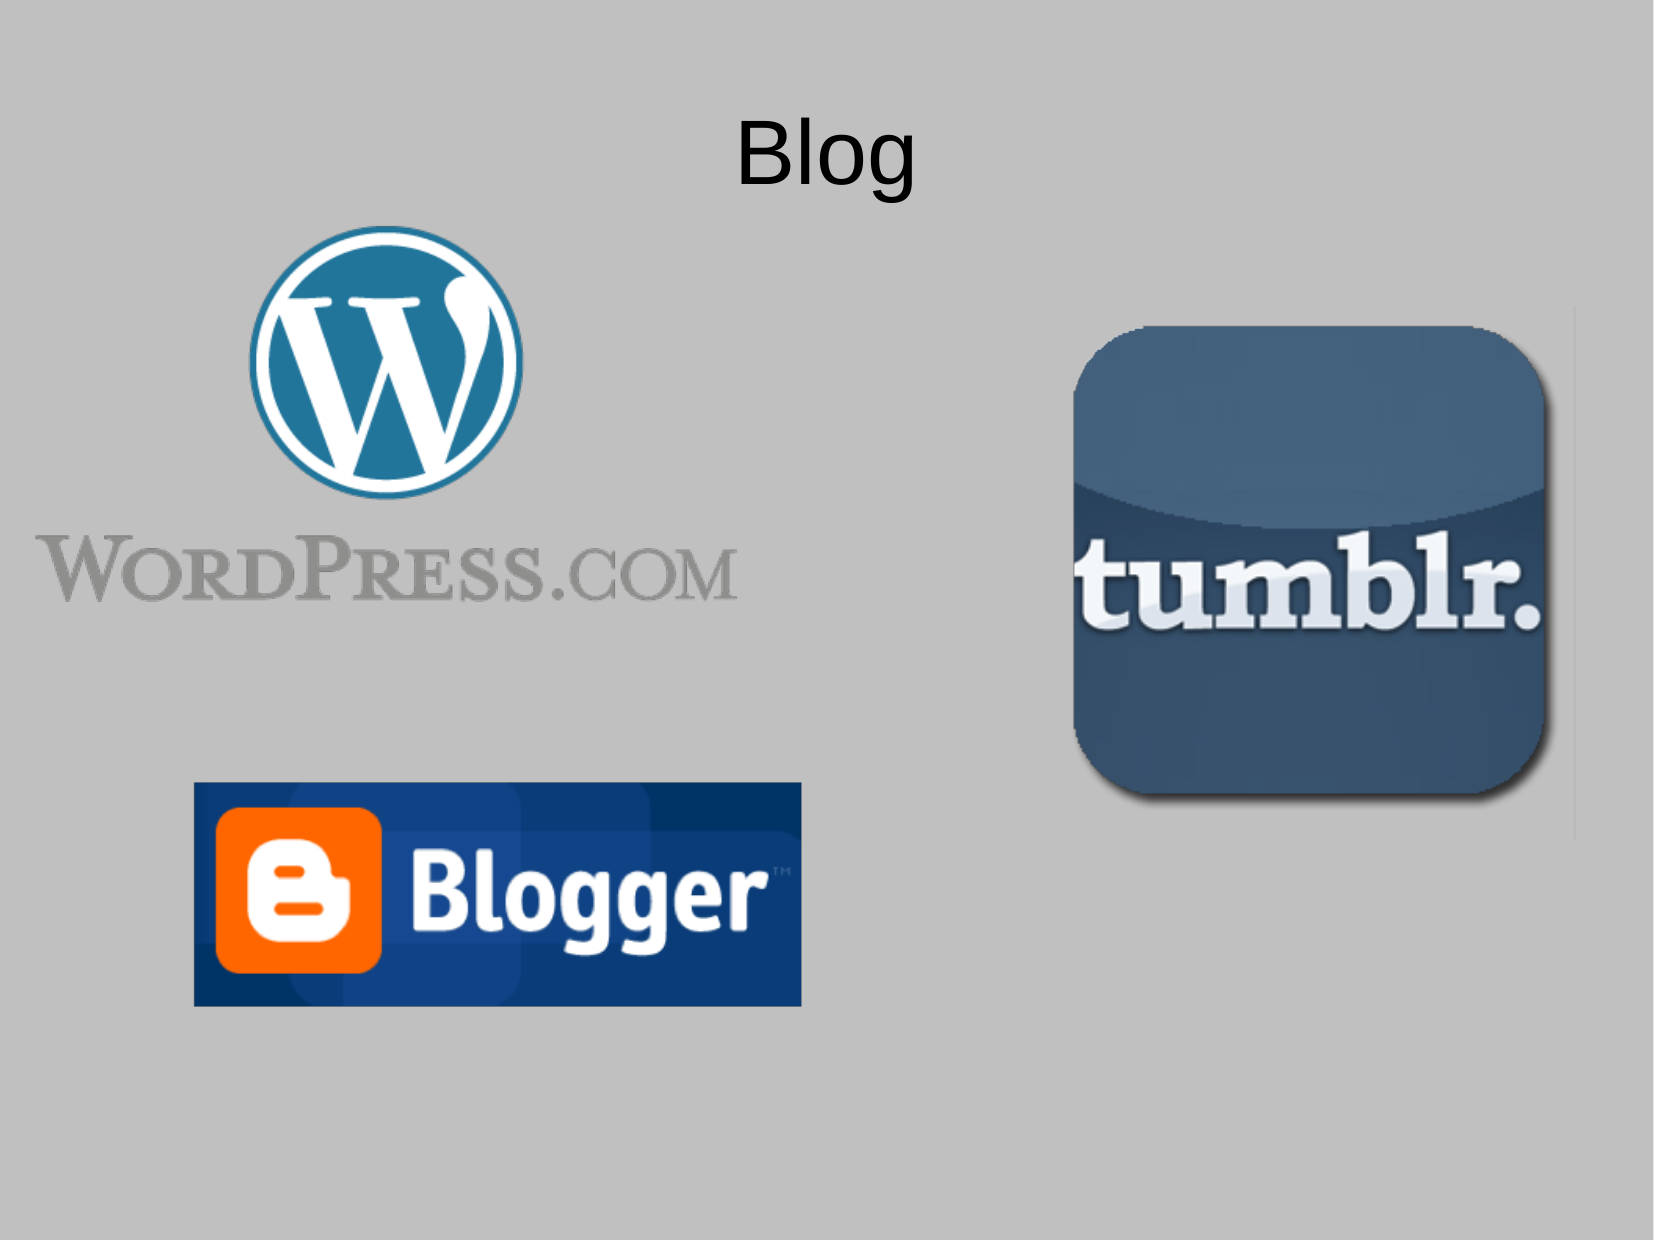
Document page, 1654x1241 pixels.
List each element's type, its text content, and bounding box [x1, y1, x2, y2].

picture [0, 142, 811, 1129]
picture [1041, 306, 1576, 841]
title Blog [82, 49, 1571, 257]
